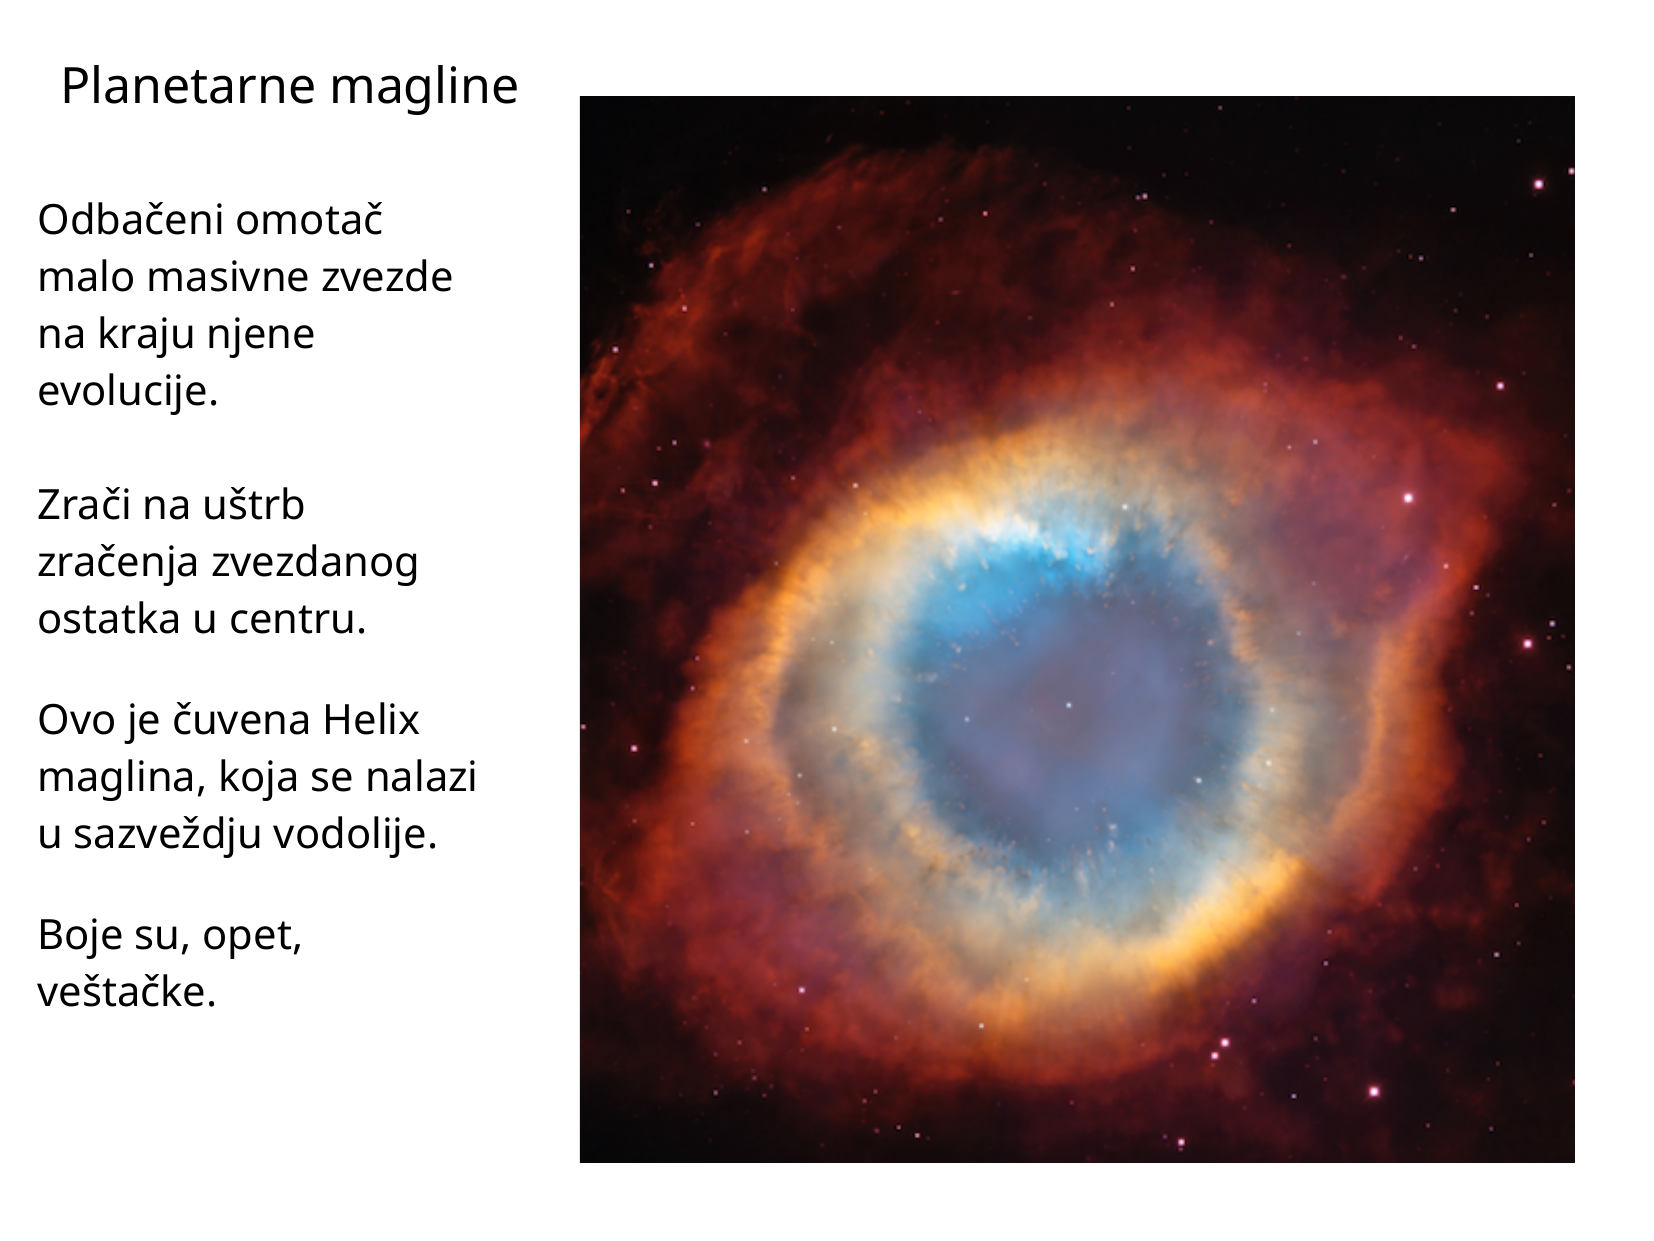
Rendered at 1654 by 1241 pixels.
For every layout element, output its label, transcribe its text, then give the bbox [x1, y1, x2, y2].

list Odbačeni omotač malo masivne zvezde na kraju njene evolucije. Zrači na uštrb zračenja zvezdanog ostatka u centru. Ovo je čuvena Helix maglina, koja se nalazi u sazveždju vodolije. Boje su, opet, veštačke. [37, 189, 480, 1163]
picture [579, 96, 1576, 1163]
title Planetarne magline [59, 17, 1648, 150]
